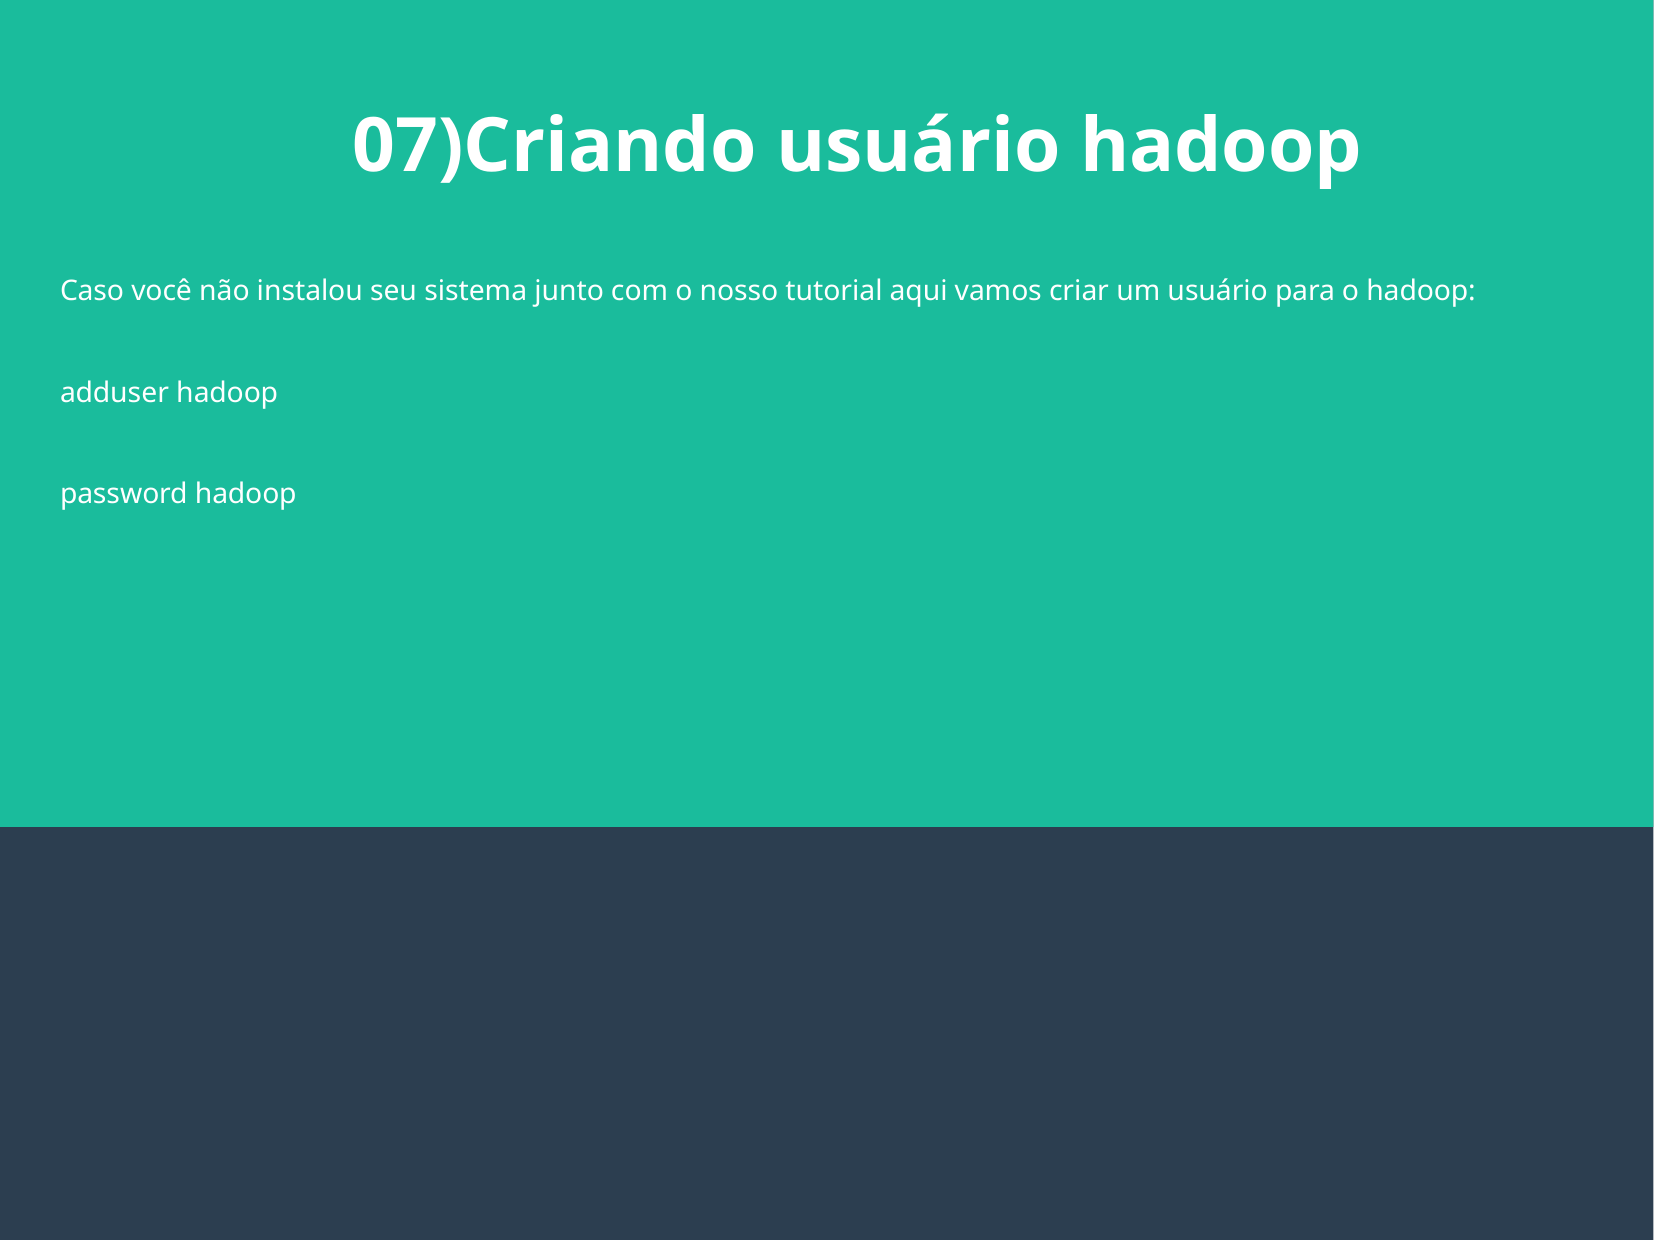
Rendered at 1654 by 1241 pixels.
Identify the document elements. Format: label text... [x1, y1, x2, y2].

title 07)Criando usuário hadoop [90, 37, 1626, 196]
list Caso você não instalou seu sistema junto com o nosso tutorial aqui vamos criar um usuário para o hadoop: adduser hadoop password hadoop [60, 270, 1596, 595]
